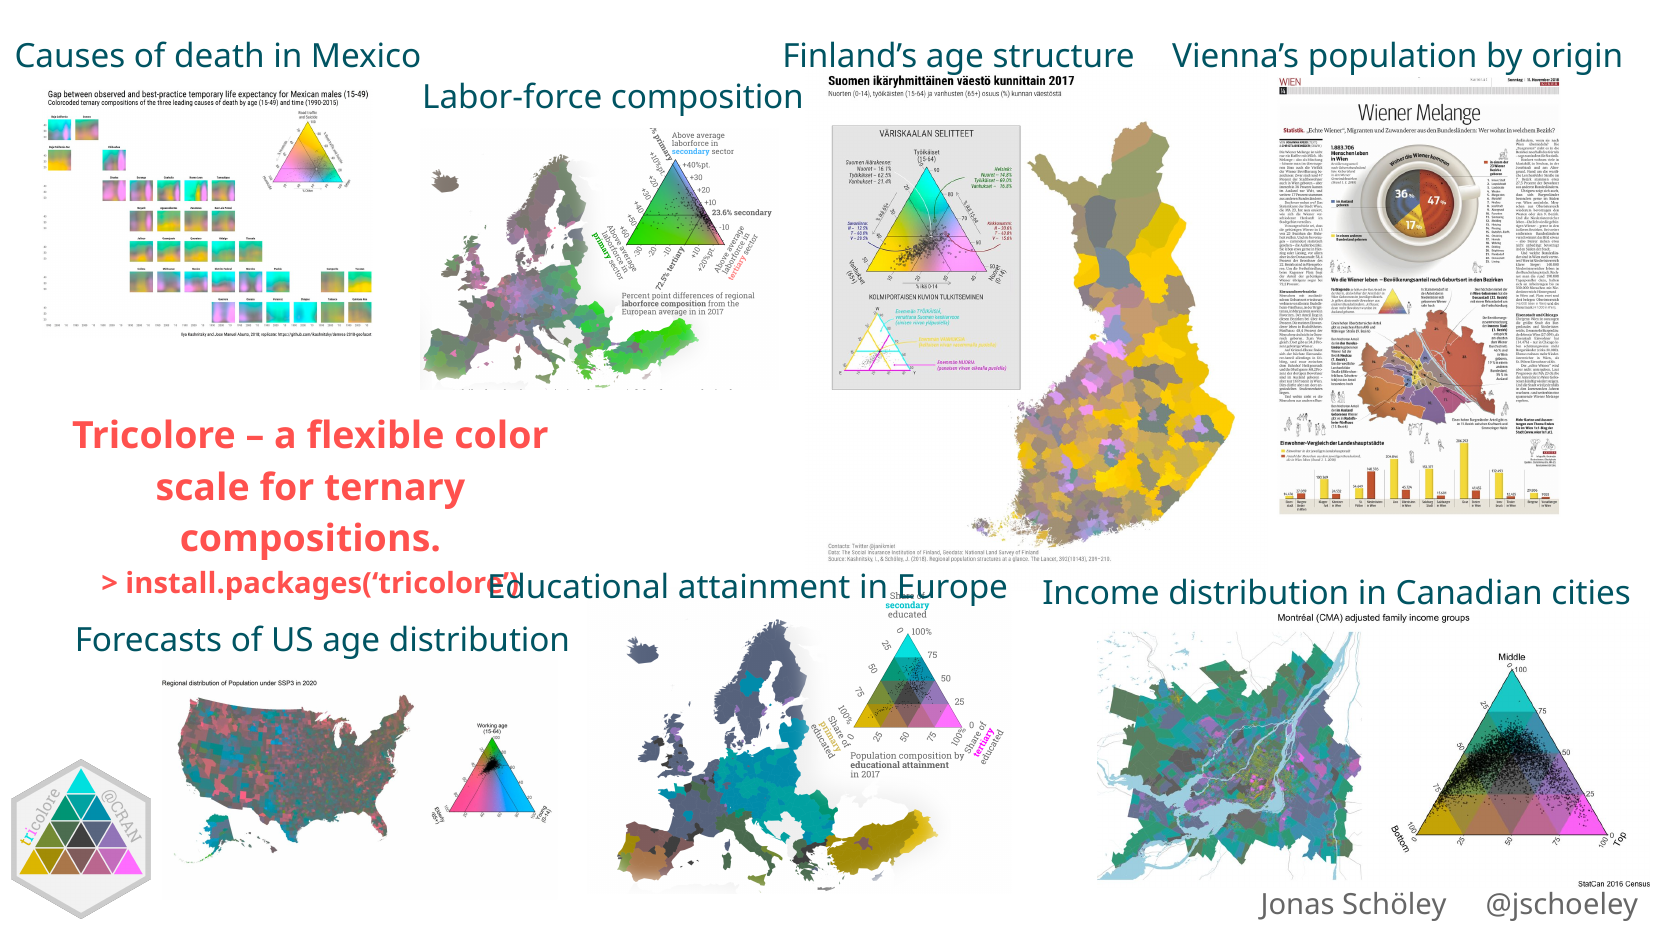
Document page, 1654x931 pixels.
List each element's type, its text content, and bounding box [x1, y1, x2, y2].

text_box Tricolore – a flexible color scale for ternary compositions. > install.packages(‘tricolore’) [9, 401, 612, 600]
text_box Finland’s age structure [767, 24, 1157, 83]
picture [420, 128, 779, 390]
text_box Vienna’s population by origin [1157, 24, 1652, 83]
picture [1277, 83, 1561, 517]
picture [587, 615, 1012, 894]
text_box Forecasts of US age distribution [60, 608, 587, 667]
text_box Labor-force composition [407, 65, 827, 125]
text_box Jonas Schöley @jschoeley [1230, 876, 1653, 930]
text_box Educational attainment in Europe [472, 555, 1038, 615]
picture [805, 83, 1268, 561]
picture [42, 89, 373, 338]
picture [162, 667, 558, 901]
picture [11, 759, 151, 920]
text_box Income distribution in Canadian cities [1027, 561, 1654, 621]
text_box Causes of death in Mexico [0, 24, 444, 83]
picture [1097, 621, 1650, 888]
